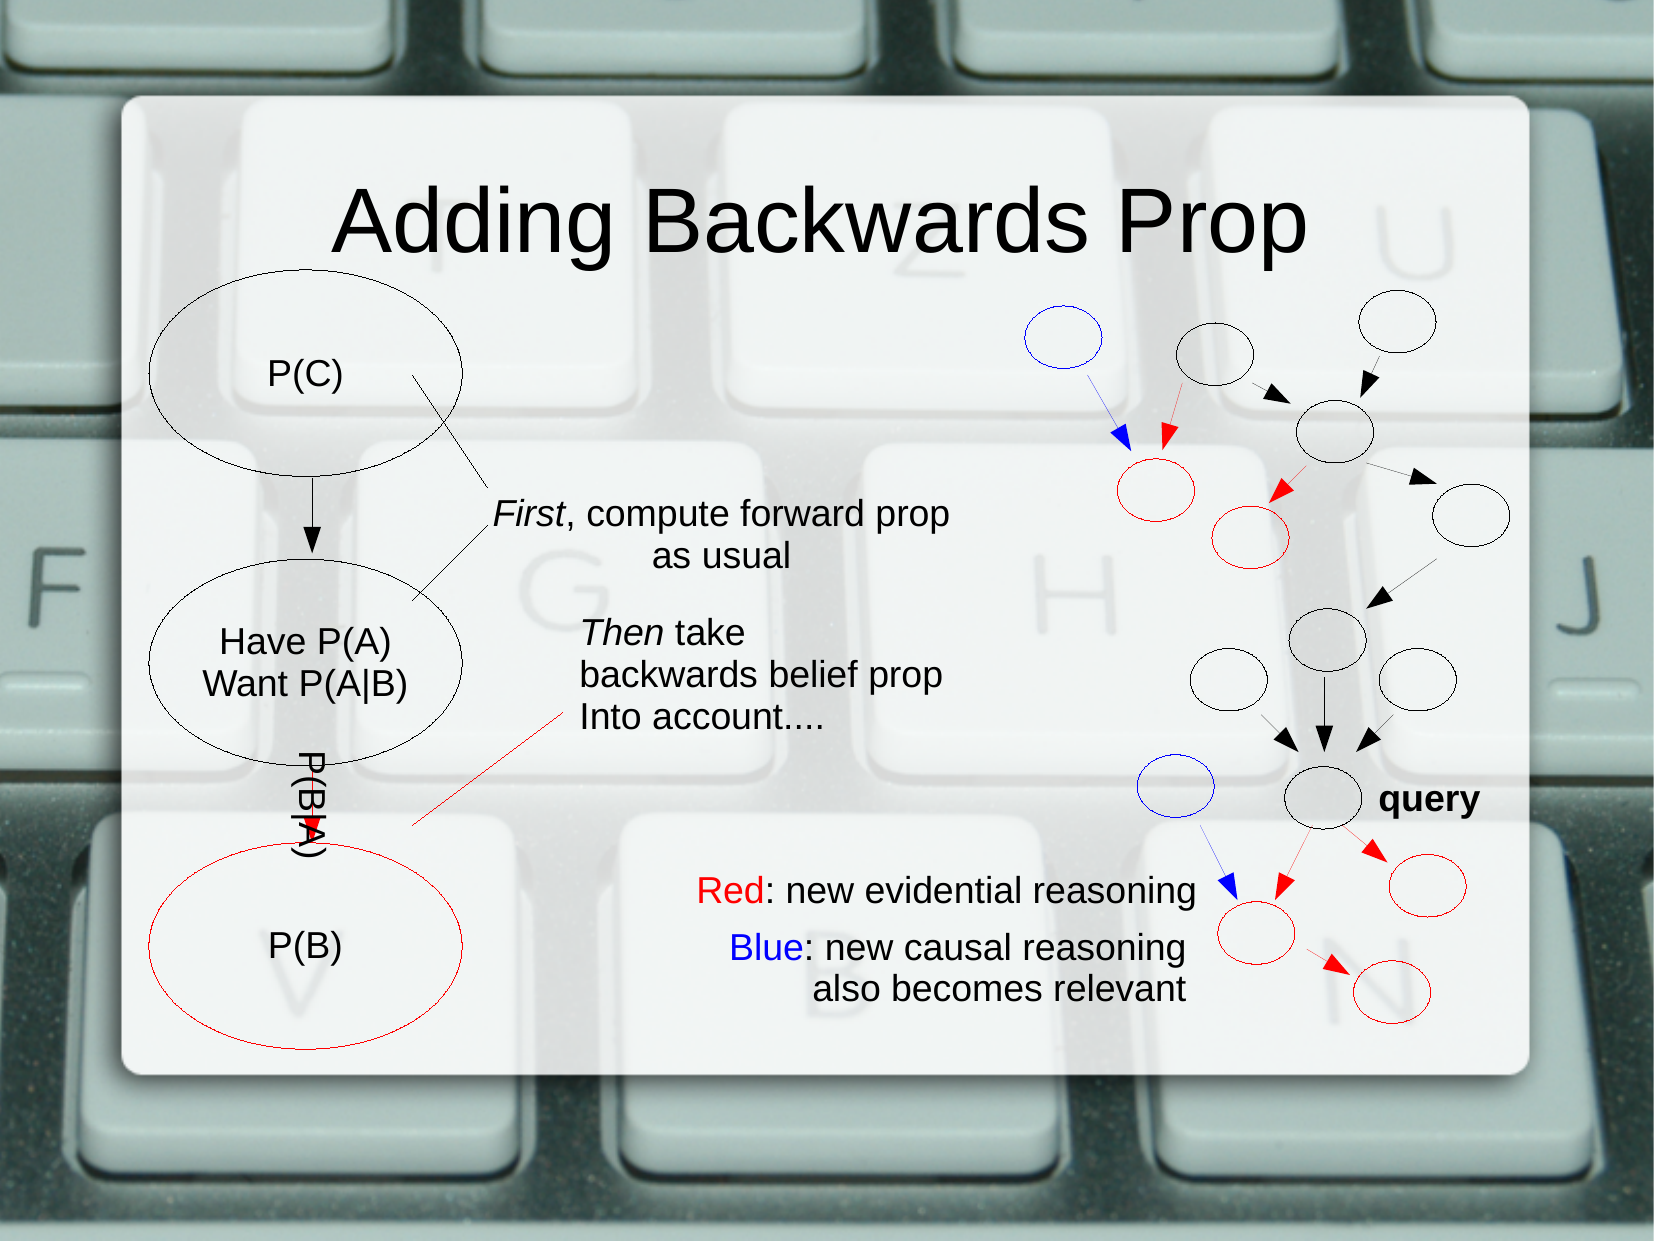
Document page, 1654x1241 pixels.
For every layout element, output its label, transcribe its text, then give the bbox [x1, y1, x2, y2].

text_box Red: new evidential reasoning Blue: new causal reasoning also becomes relevant [681, 862, 1212, 1018]
title Adding Backwards Prop [135, 125, 1506, 318]
text_box First, compute forward prop as usual [477, 485, 966, 584]
picture [0, 0, 1654, 1241]
text_box Then take backwards belief prop Into account.... [564, 604, 969, 745]
text_box Have P(A) Want P(A|B) [148, 559, 463, 766]
text_box P(B) [148, 842, 463, 1050]
text_box P(C) [148, 269, 463, 477]
text_box query [1363, 770, 1553, 879]
